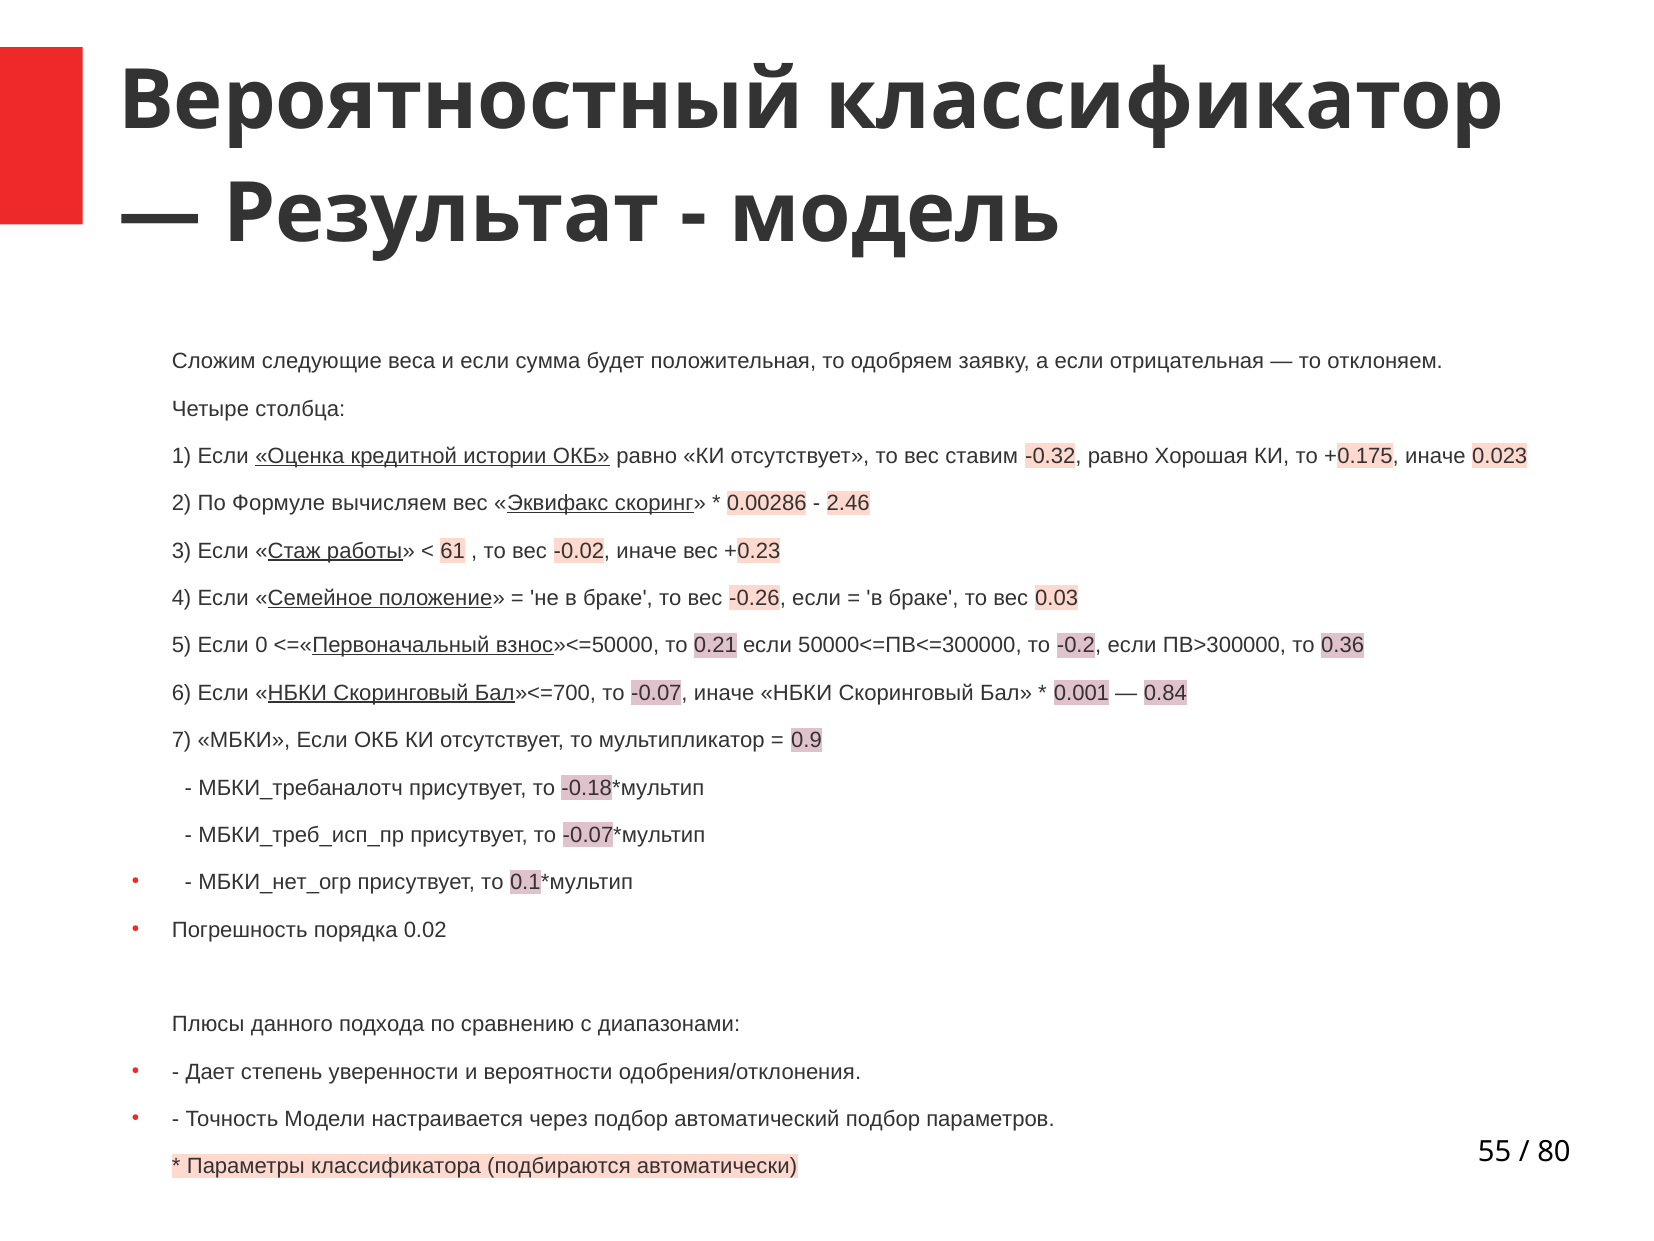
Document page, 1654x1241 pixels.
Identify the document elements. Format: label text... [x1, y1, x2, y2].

list Сложим следующие веса и если сумма будет положительная, то одобряем заявку, а если отрицательная — то отклоняем. Четыре столбца: 1) Если «Оценка кредитной истории ОКБ» равно «КИ отсутствует», то вес ставим -0.32, равно Хорошая КИ, то +0.175, иначе 0.023 2) По Формуле вычисляем вес «Эквифакс скоринг» * 0.00286 - 2.46 3) Если «Стаж работы» < 61 , то вес -0.02, иначе вес +0.23 4) Если «Семейное положение» = 'не в браке', то вес -0.26, если = 'в браке', то вес 0.03 5) Если 0 <=«Первоначальный взнос»<=50000, то 0.21 если 50000<=ПВ<=300000, то -0.2, если ПВ>300000, то 0.36 6) Если «НБКИ Скоринговый Бал»<=700, то -0.07, иначе «НБКИ Скоринговый Бал» * 0.001 — 0.84 7) «МБКИ», Если ОКБ КИ отсутствует, то мультипликатор = 0.9 - МБКИ_требаналотч присутвует, то -0.18*мультип - МБКИ_треб_исп_пр присутвует, то -0.07*мультип - МБКИ_нет_огр присутвует, то 0.1*мультип Погрешность порядка 0.02 Плюсы данного подхода по сравнению с диапазонами: - Дает степень уверенности и вероятности одобрения/отклонения. - Точность Модели настраивается через подбор автоматический подбор параметров. * Параметры классификатора (подбираются автоматически) [118, 348, 1536, 1201]
title Вероятностный классификатор — Результат - модель [118, 27, 1571, 278]
